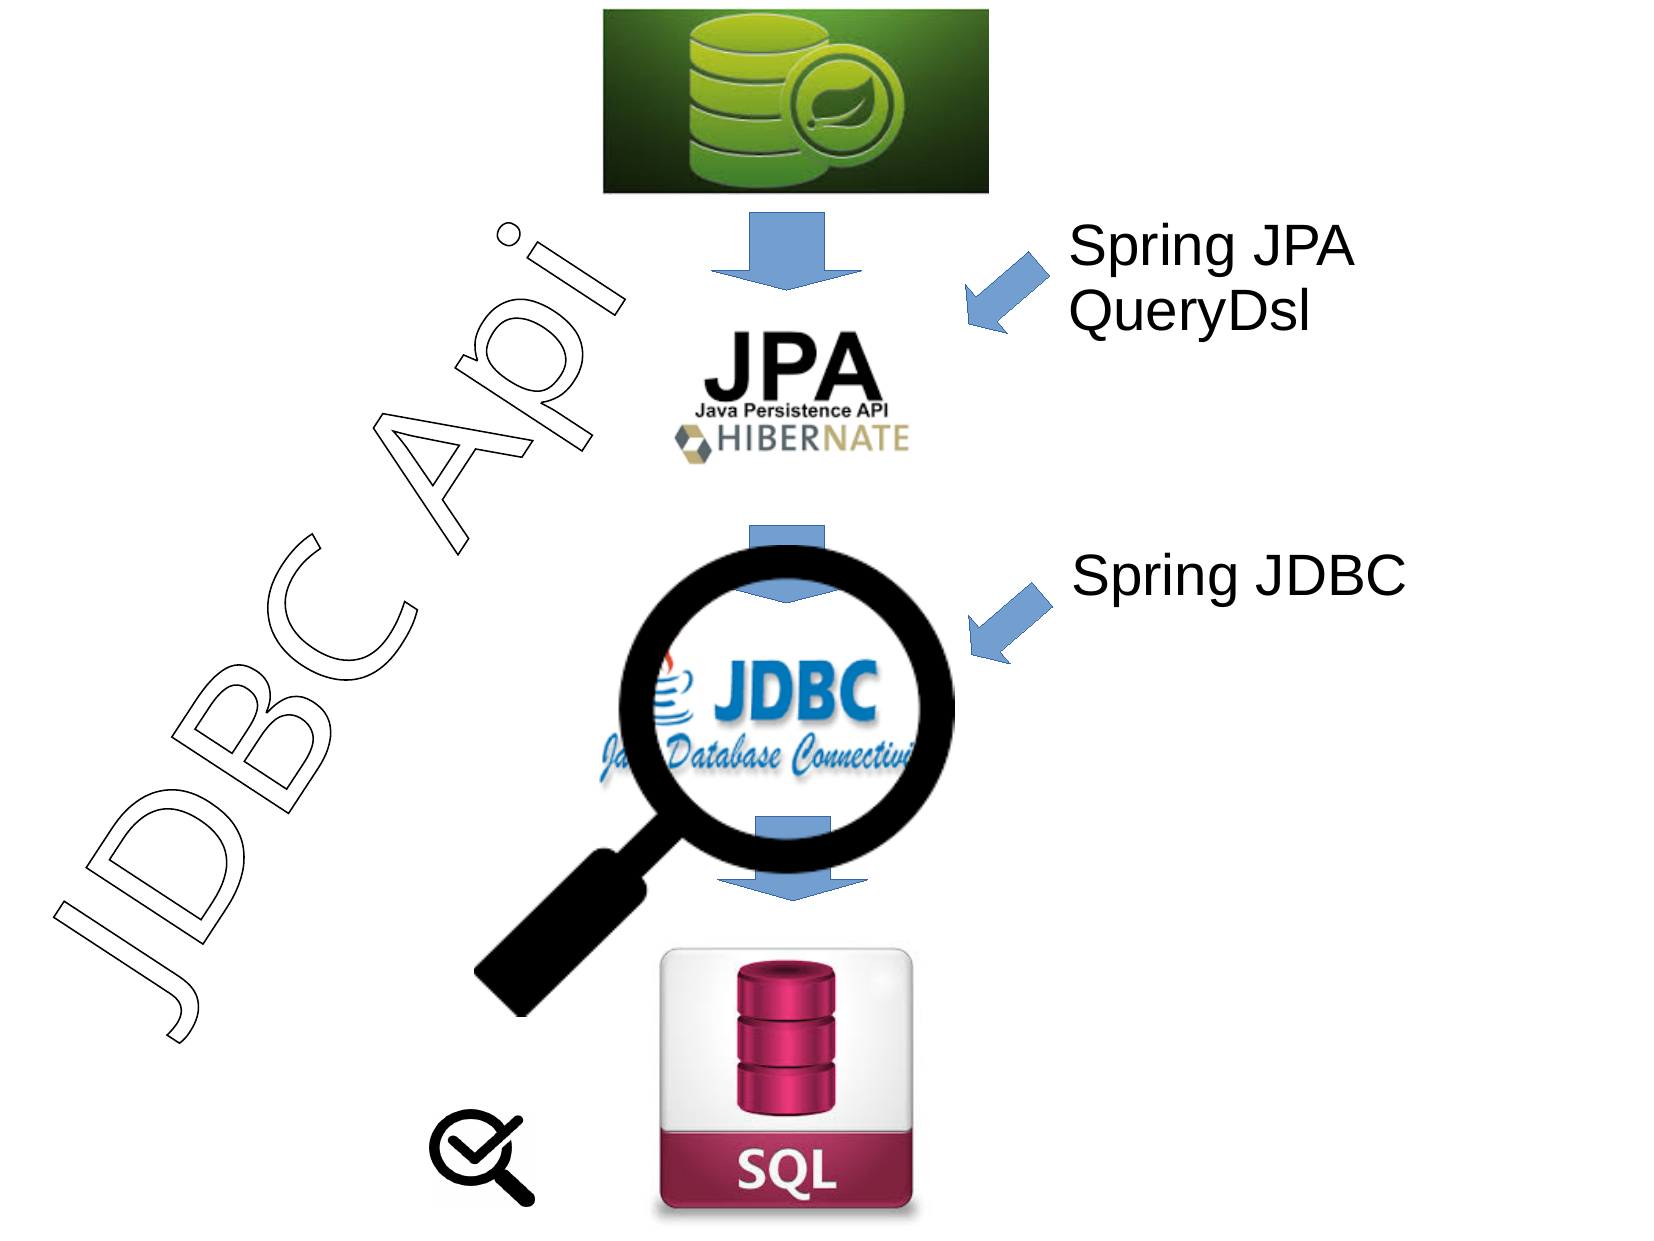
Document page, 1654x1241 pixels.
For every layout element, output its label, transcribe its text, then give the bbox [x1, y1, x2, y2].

text_box JDBC Api [527, 241, 626, 316]
text_box [711, 212, 862, 291]
picture [602, 8, 989, 195]
text_box JDBC Api [373, 413, 533, 555]
picture [666, 325, 922, 466]
text_box JDBC Api [86, 789, 245, 945]
text_box JDBC Api [497, 222, 520, 246]
text_box JDBC Api [267, 533, 418, 681]
text_box [965, 251, 1050, 334]
text_box JDBC Api [455, 299, 593, 451]
text_box Spring JDBC [1056, 535, 1424, 616]
text_box JDBC Api [171, 664, 331, 814]
text_box Spring JPA QueryDsl [1053, 205, 1371, 351]
text_box JDBC Api [53, 901, 199, 1044]
picture [429, 1109, 535, 1207]
text_box [749, 525, 825, 545]
text_box [968, 582, 1053, 664]
picture [474, 545, 955, 1230]
